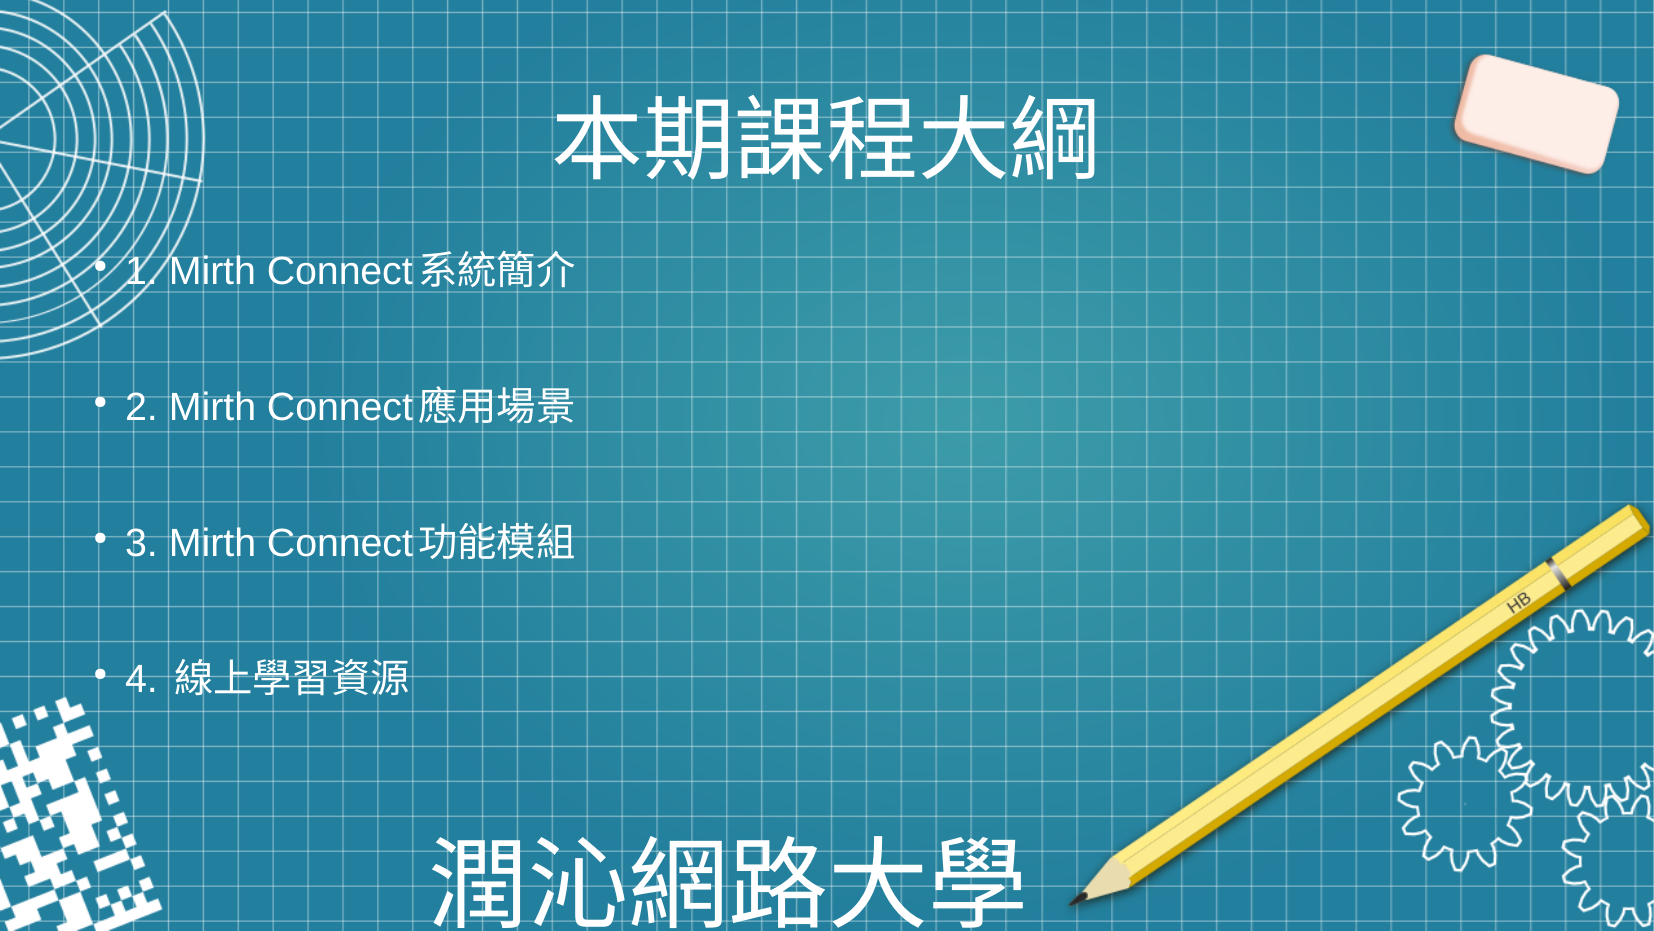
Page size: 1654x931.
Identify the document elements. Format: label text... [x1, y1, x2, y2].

title 本期課程大綱 [82, 26, 1571, 239]
picture [0, 0, 1654, 931]
text_box 潤沁網路大學 [413, 797, 1044, 913]
list 1. Mirth Connect系統簡介 2. Mirth Connect應用場景 3. Mirth Connect功能模組 4. 線上學習資源 [82, 239, 1571, 709]
